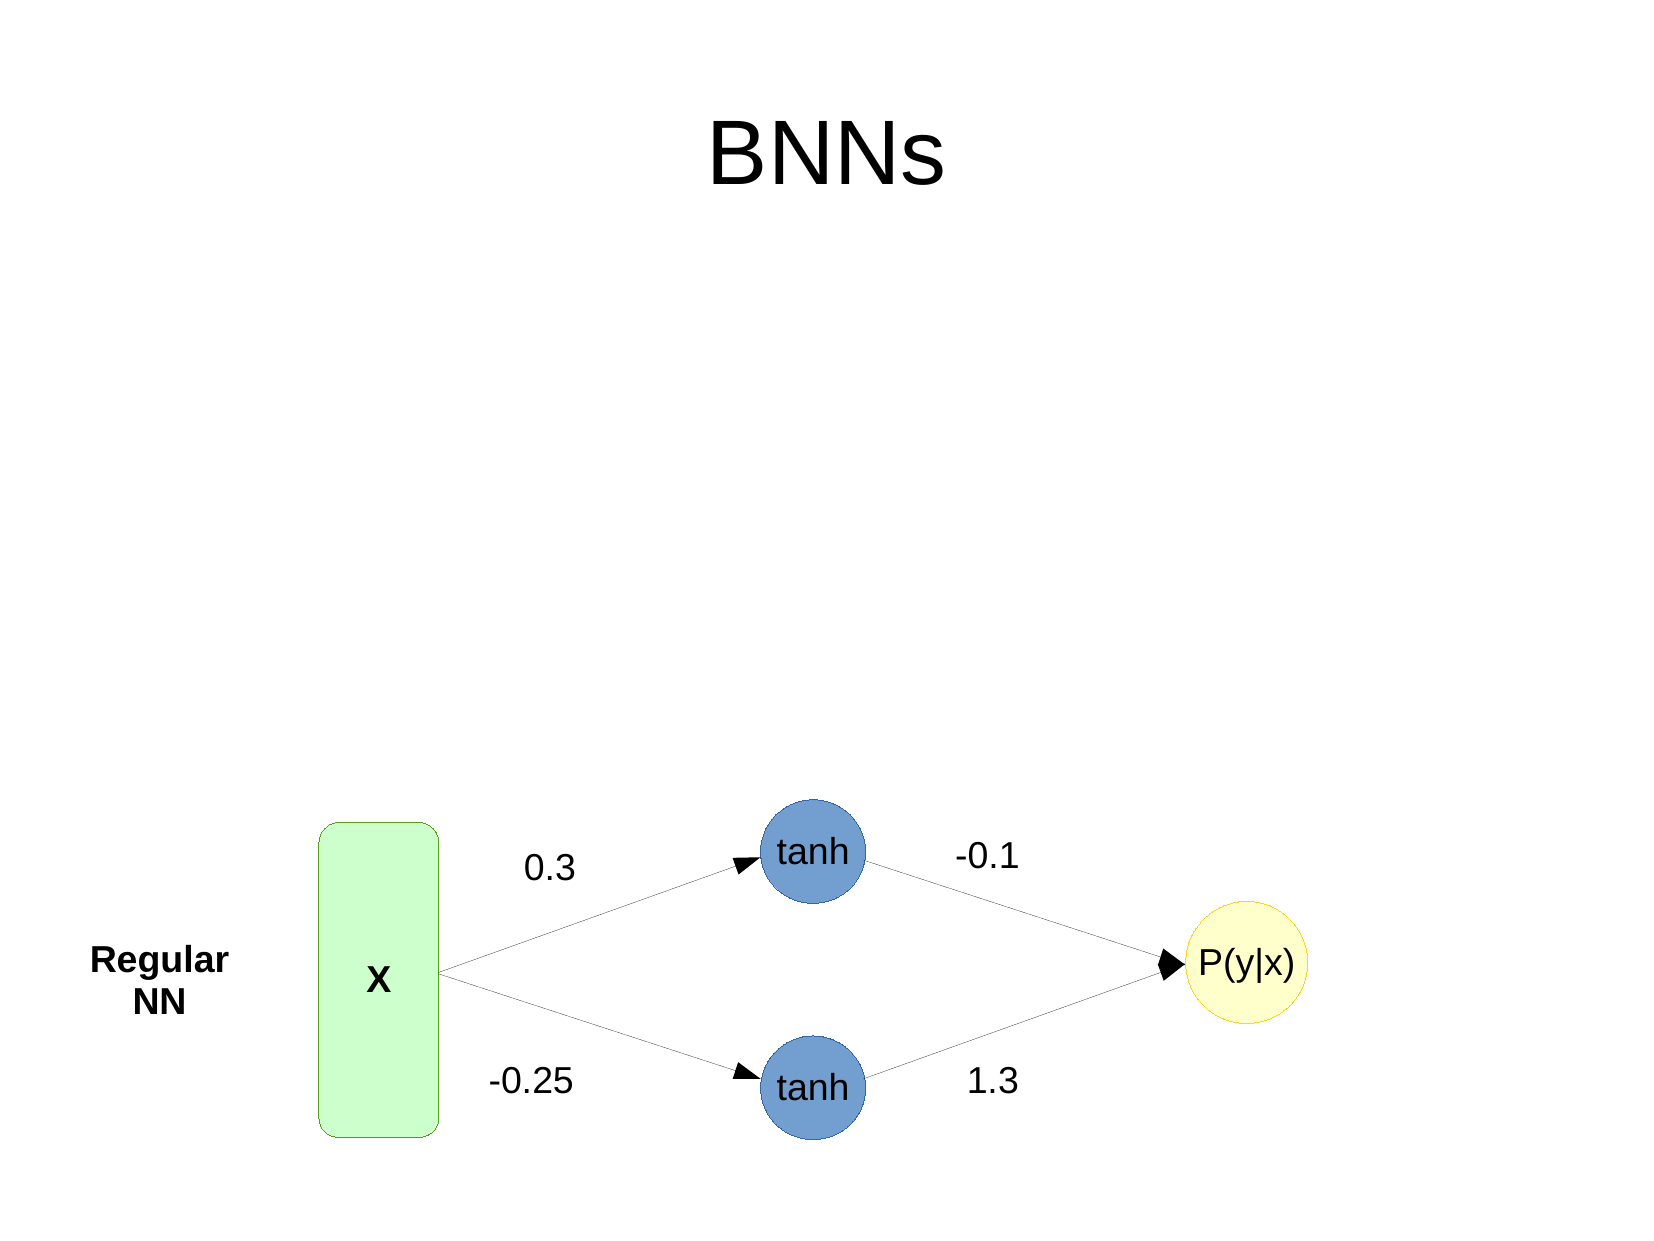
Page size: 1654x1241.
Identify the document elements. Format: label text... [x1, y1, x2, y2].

text_box tanh [760, 799, 866, 904]
title BNNs [82, 49, 1571, 257]
text_box 0.3 [509, 839, 591, 897]
text_box -0.25 [473, 1052, 589, 1109]
text_box P(y|x) [1185, 901, 1308, 1024]
text_box tanh [760, 1035, 866, 1140]
text_box X [318, 822, 439, 1138]
text_box Regular NN [75, 930, 245, 1030]
text_box -0.1 [940, 827, 1035, 885]
text_box 1.3 [952, 1052, 1034, 1109]
